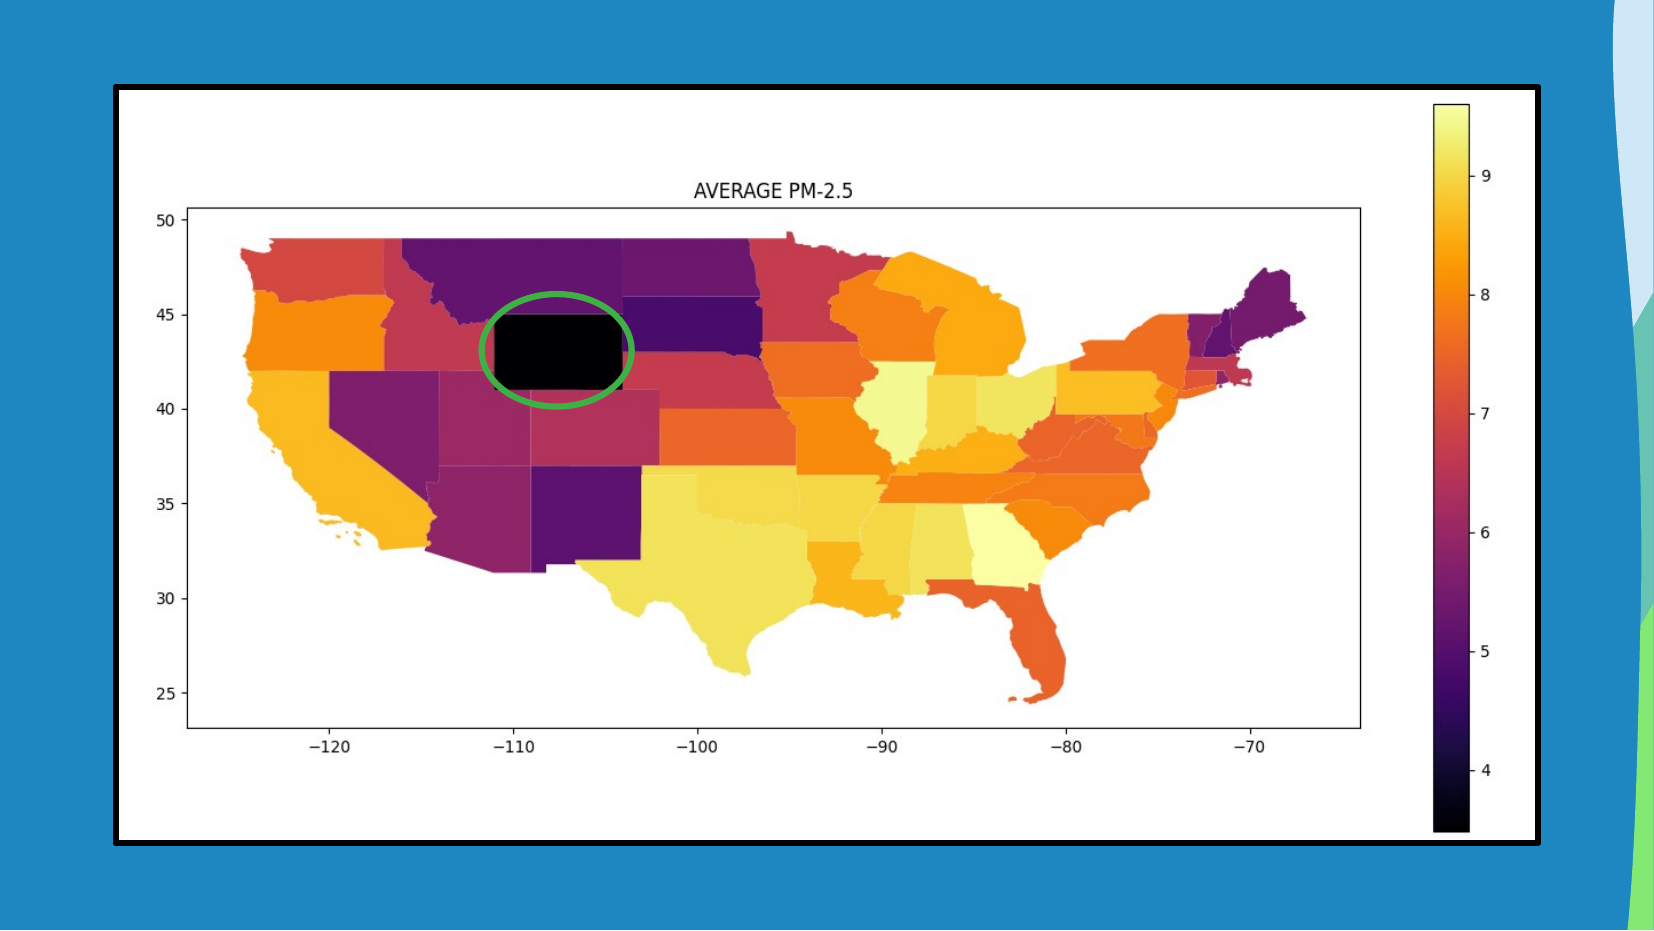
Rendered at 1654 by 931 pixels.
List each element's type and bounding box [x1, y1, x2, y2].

picture [118, 90, 1535, 841]
